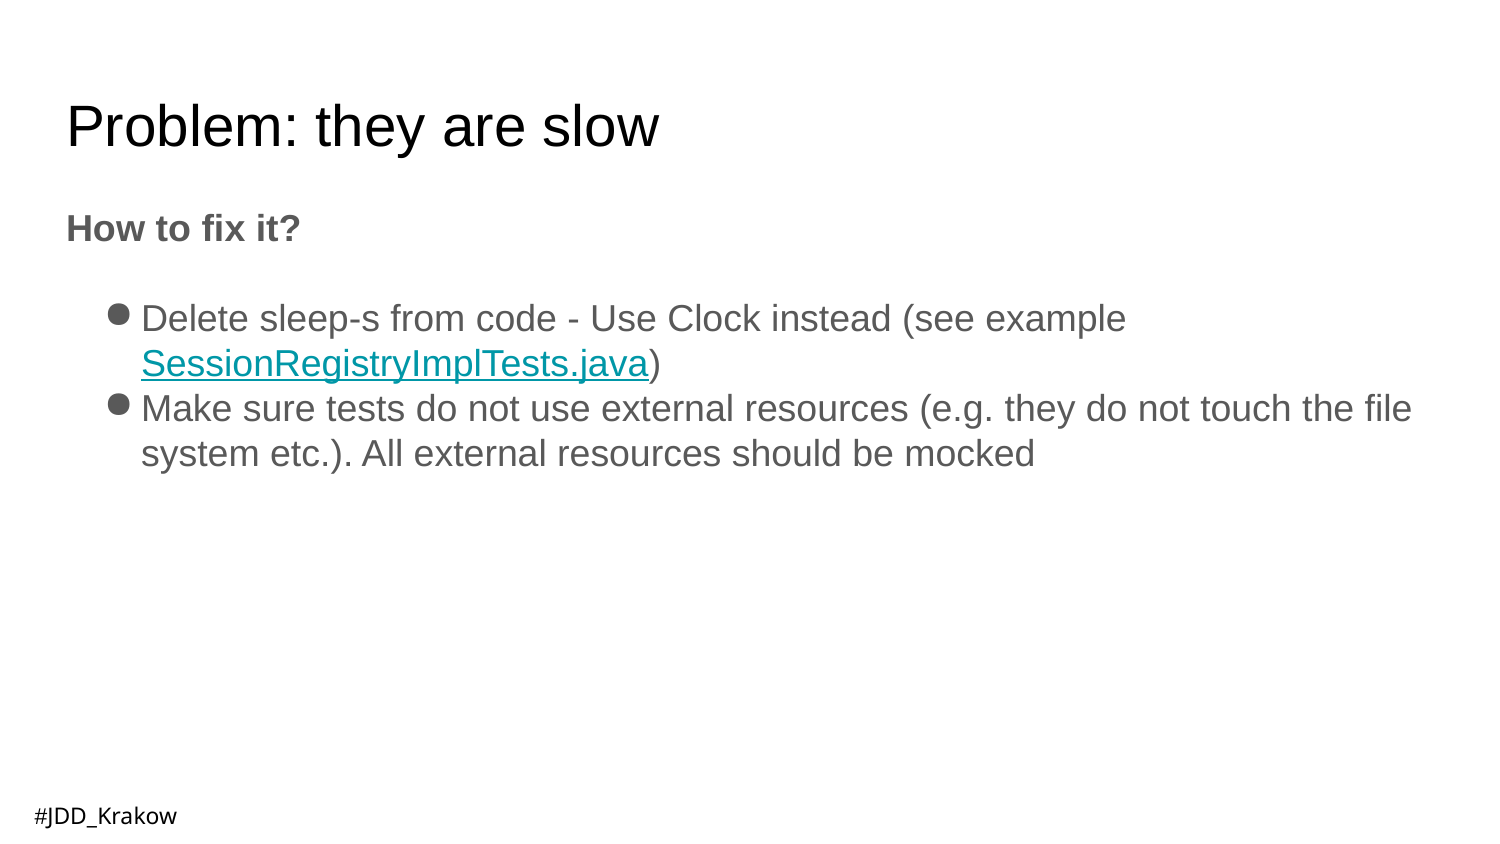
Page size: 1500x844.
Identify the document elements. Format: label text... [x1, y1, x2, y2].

text_box #JDD_Krakow [0, 786, 247, 844]
title Problem: they are slow [51, 72, 1449, 167]
list How to fix it? Delete sleep-s from code - Use Clock instead (see example SessionRegistryImplTests.java) Make sure tests do not use external resources (e.g. they do not touch the file system etc.). All external resources should be mocked [51, 189, 1449, 750]
